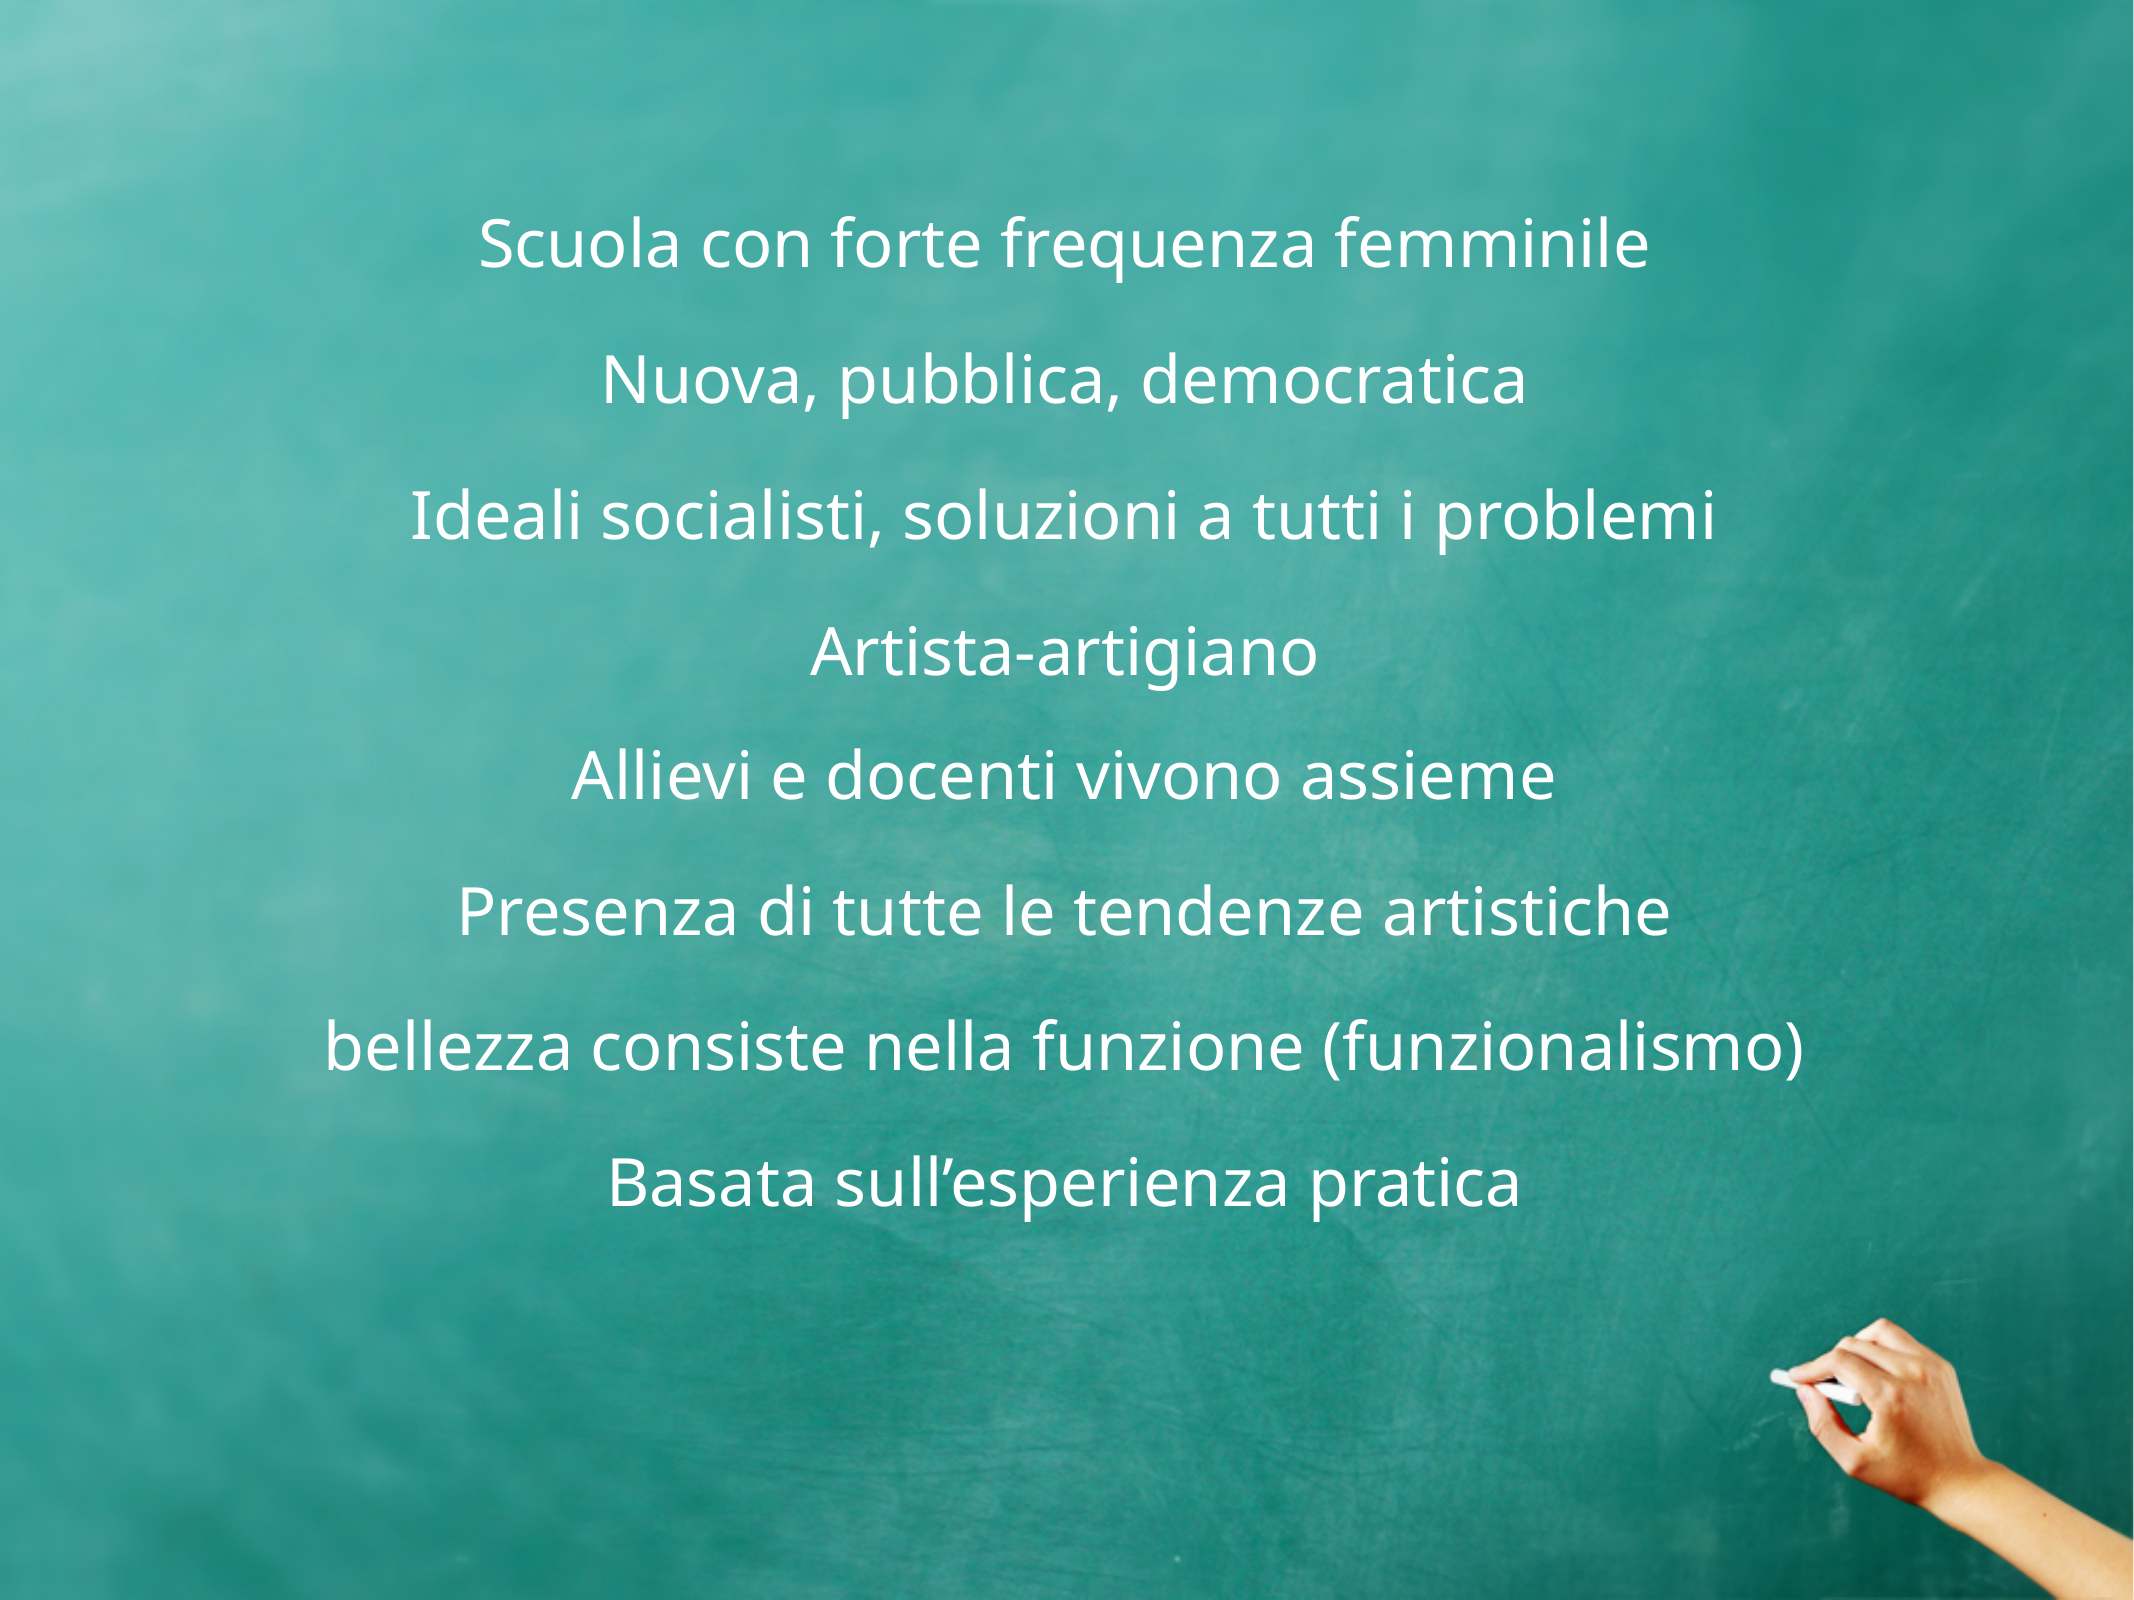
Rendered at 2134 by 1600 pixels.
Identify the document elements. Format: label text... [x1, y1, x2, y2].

picture [0, 0, 2134, 1600]
text_box Nuova, pubblica, democratica [580, 324, 1550, 439]
text_box Basata sull’esperienza pratica [564, 1127, 1566, 1243]
text_box bellezza consiste nella funzione (funzionalismo) [240, 992, 1890, 1107]
text_box Scuola con forte frequenza femminile [388, 188, 1742, 304]
text_box Artista-artigiano [528, 596, 1603, 711]
text_box Ideali socialisti, soluzioni a tutti i problemi [347, 460, 1784, 575]
text_box Presenza di tutte le tendenze artistiche [350, 856, 1780, 971]
text_box Allievi e docenti vivono assieme [514, 720, 1616, 835]
